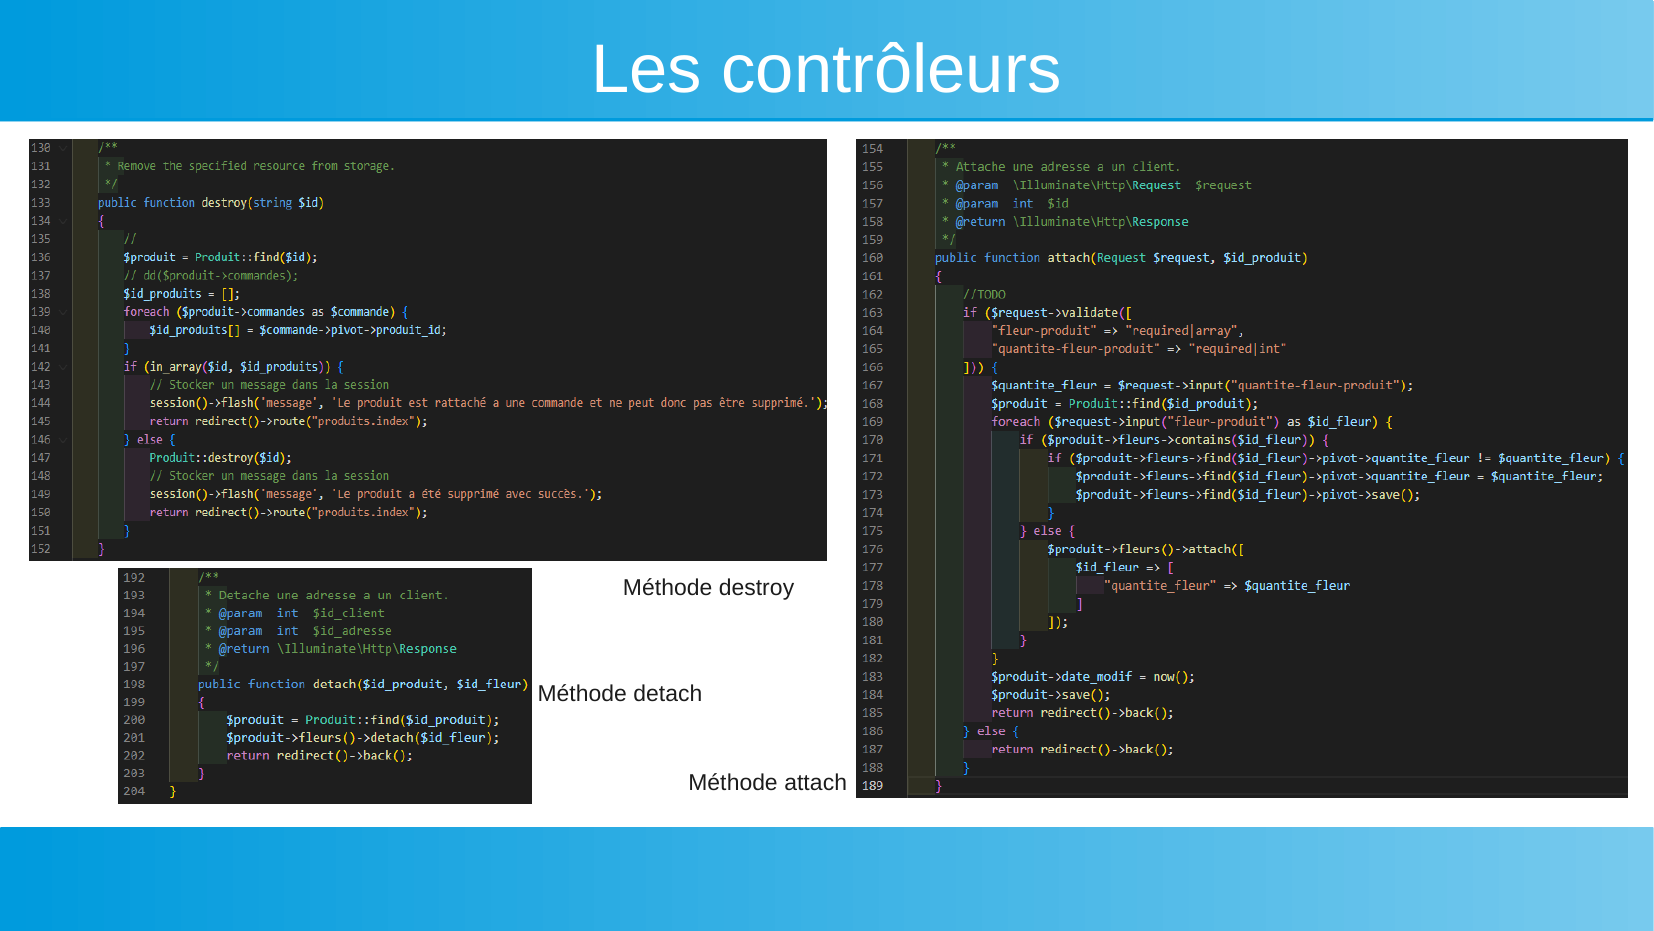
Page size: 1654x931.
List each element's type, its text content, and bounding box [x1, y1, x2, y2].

text_box Méthode attach [679, 767, 857, 798]
text_box Méthode destroy [620, 561, 798, 614]
title Les contrôleurs [59, 29, 1595, 108]
picture [118, 568, 532, 804]
picture [856, 139, 1628, 798]
text_box Méthode detach [531, 679, 709, 709]
picture [29, 139, 827, 562]
